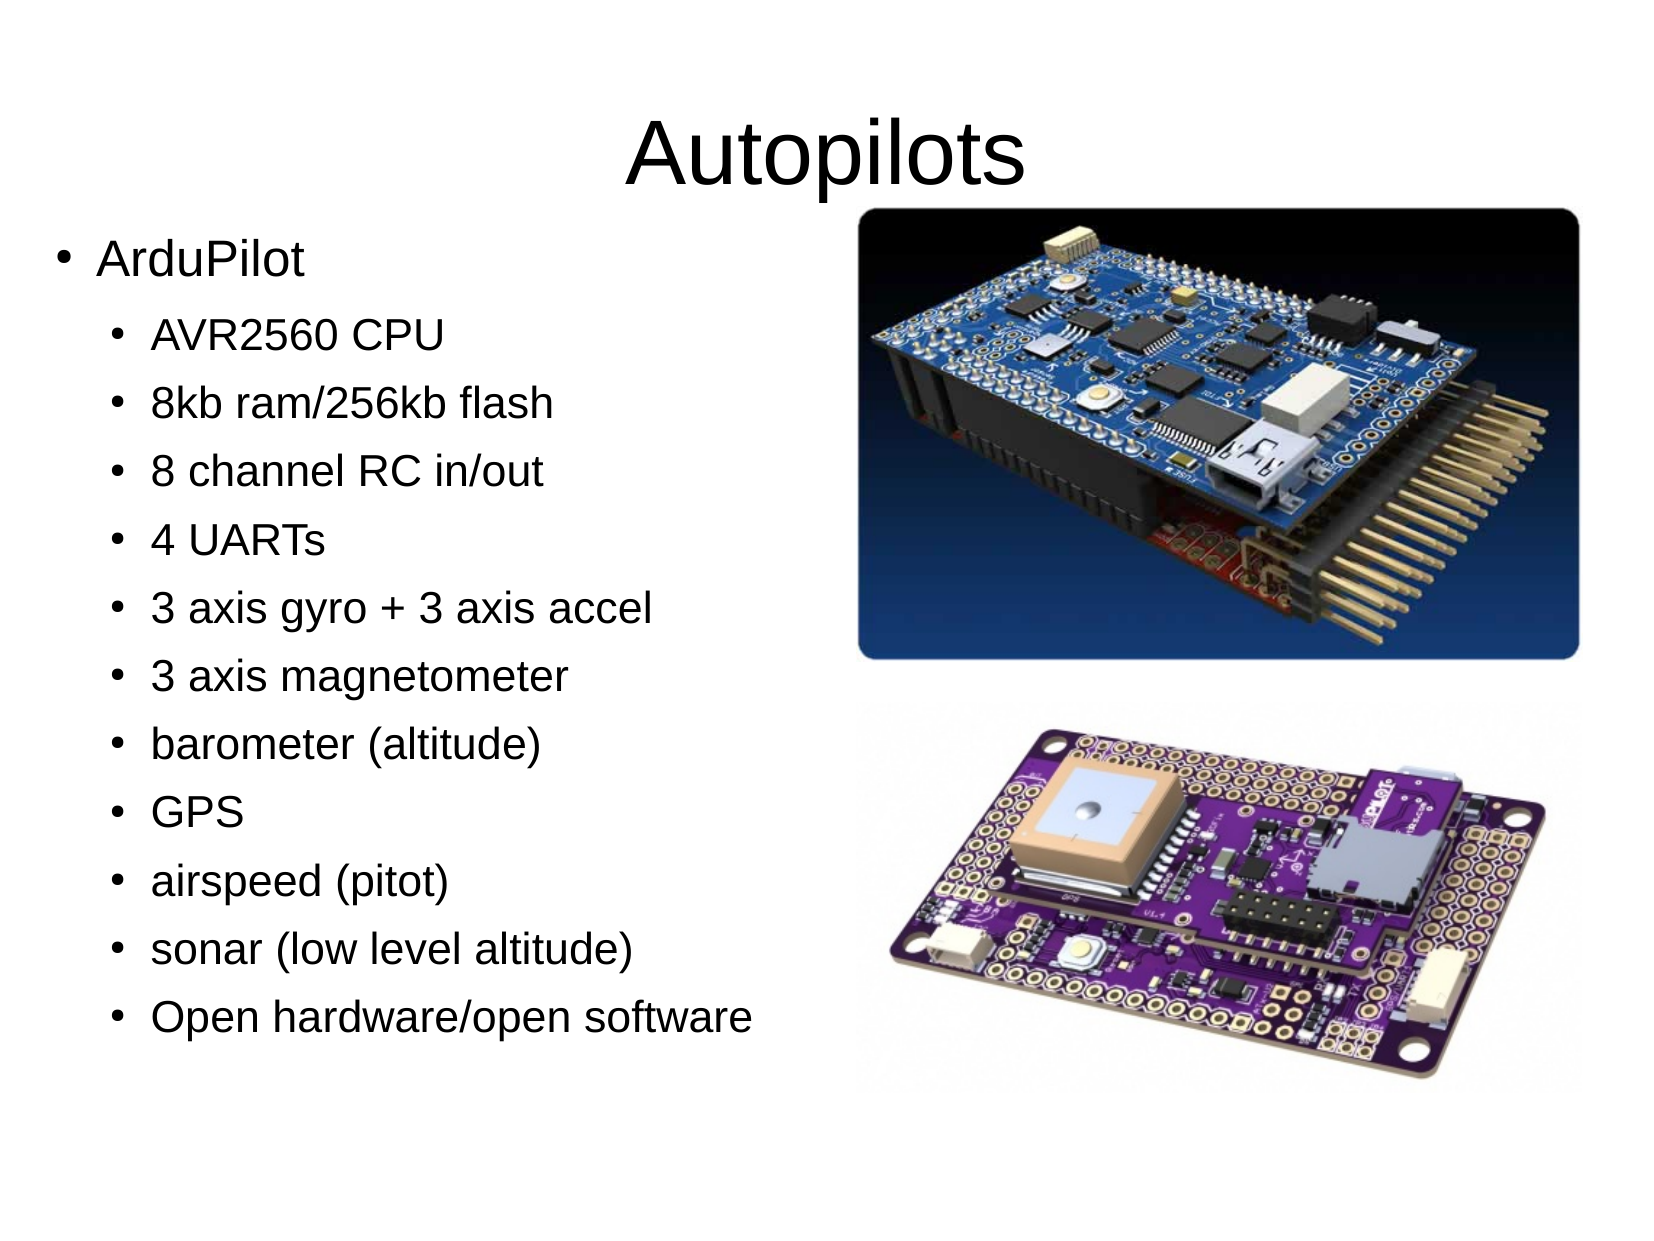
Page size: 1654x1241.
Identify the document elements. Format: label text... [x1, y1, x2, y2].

picture [856, 206, 1583, 662]
picture [856, 702, 1582, 1093]
list ArduPilot AVR2560 CPU 8kb ram/256kb flash 8 channel RC in/out 4 UARTs 3 axis gyro + 3 axis accel 3 axis magnetometer barometer (altitude) GPS airspeed (pitot) sonar (low level altitude) Open hardware/open software [41, 229, 768, 1063]
title Autopilots [82, 49, 1571, 257]
